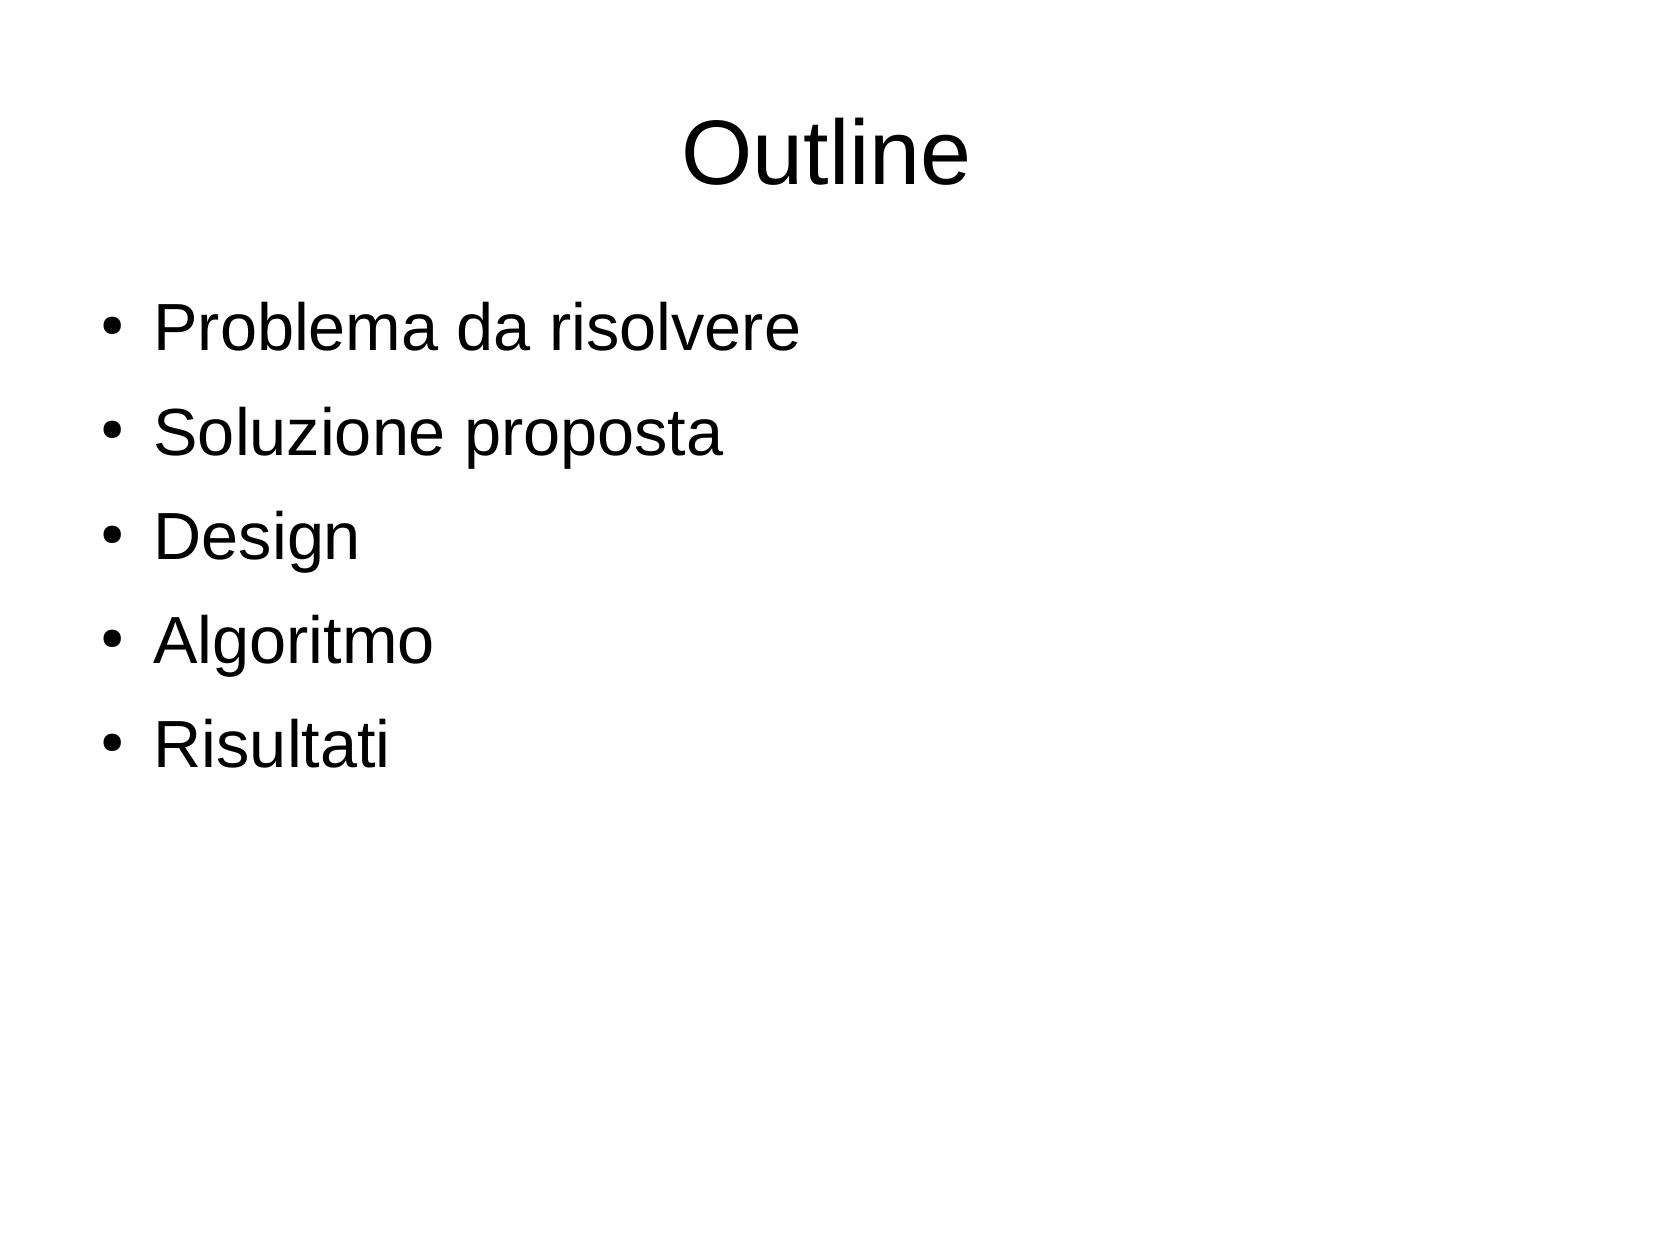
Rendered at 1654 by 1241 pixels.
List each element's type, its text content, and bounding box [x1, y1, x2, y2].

list Problema da risolvere Soluzione proposta Design Algoritmo Risultati [82, 290, 1571, 1010]
title Outline [82, 49, 1571, 257]
